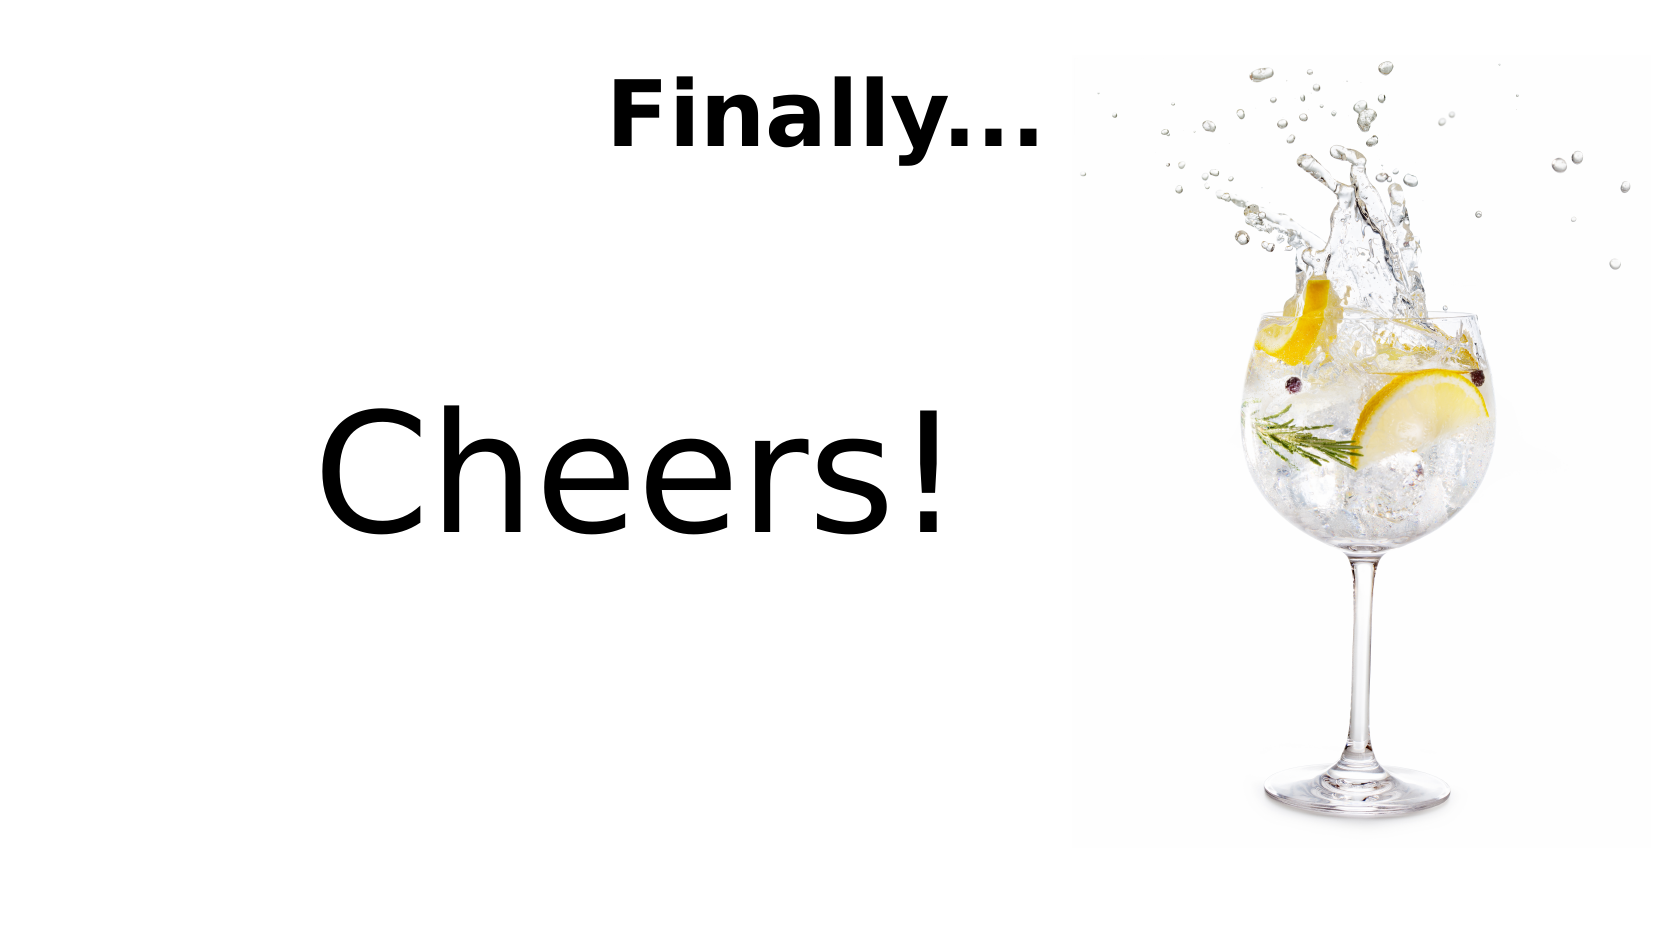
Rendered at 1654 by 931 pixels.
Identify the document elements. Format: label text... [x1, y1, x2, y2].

list Cheers! [236, 377, 1040, 697]
title Finally... [82, 37, 1571, 193]
picture [1072, 55, 1651, 849]
